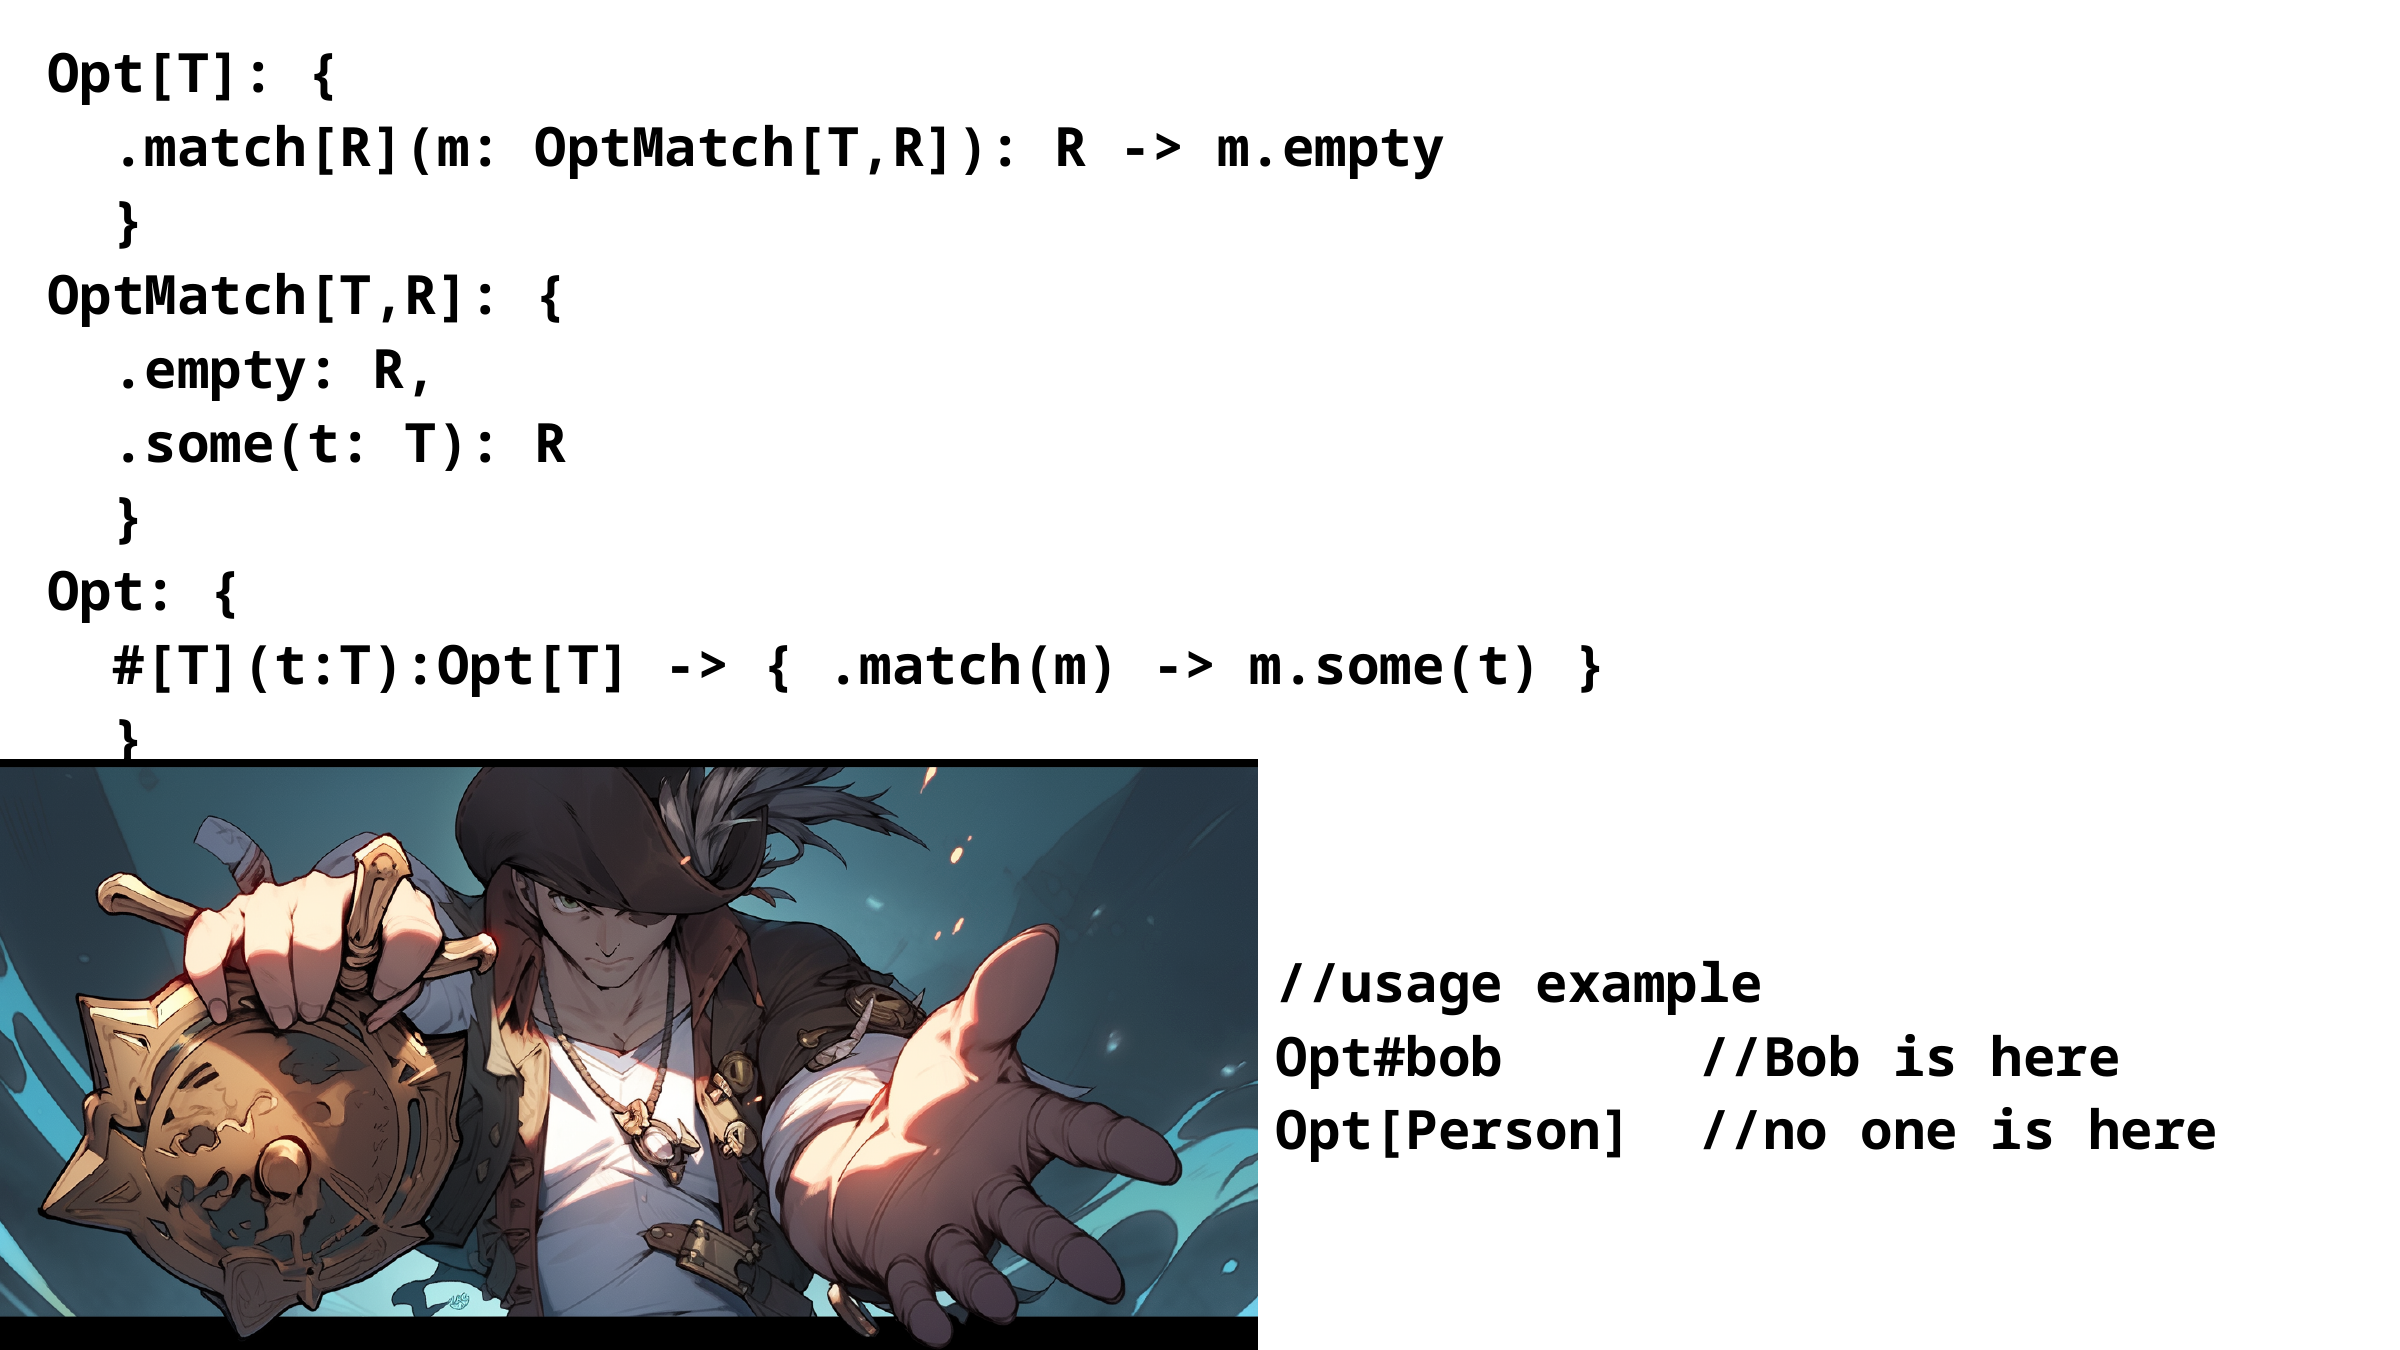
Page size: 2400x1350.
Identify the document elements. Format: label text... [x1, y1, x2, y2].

picture [0, 759, 1258, 1350]
text_box Opt[T]: { .match[R](m: OptMatch[T,R]): R -> m.empty } OptMatch[T,R]: { .empty: R, .some(t: T): R } Opt: { #[T](t:T):Opt[T] -> { .match(m) -> m.some(t) } } [32, 27, 2358, 1321]
text_box //usage example Opt#bob //Bob is here Opt[Person] //no one is here [1261, 936, 2387, 1321]
